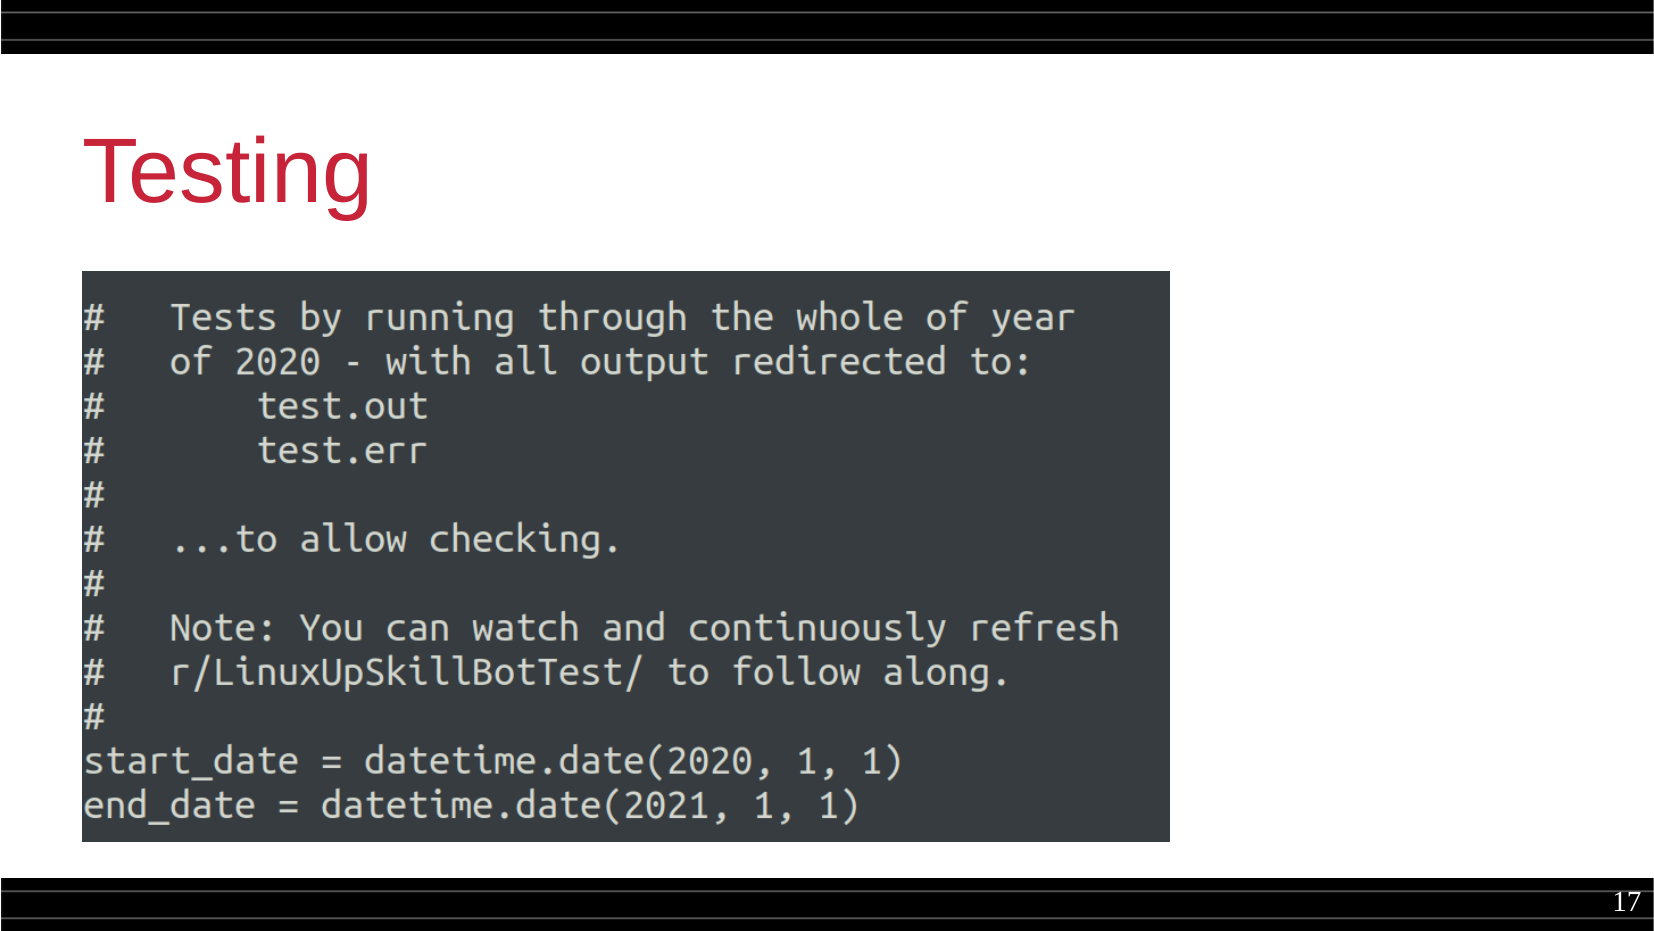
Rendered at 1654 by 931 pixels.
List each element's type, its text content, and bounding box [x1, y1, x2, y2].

title Testing [82, 92, 1571, 249]
picture [1, 0, 1654, 54]
picture [82, 271, 1170, 842]
picture [1, 878, 1654, 931]
